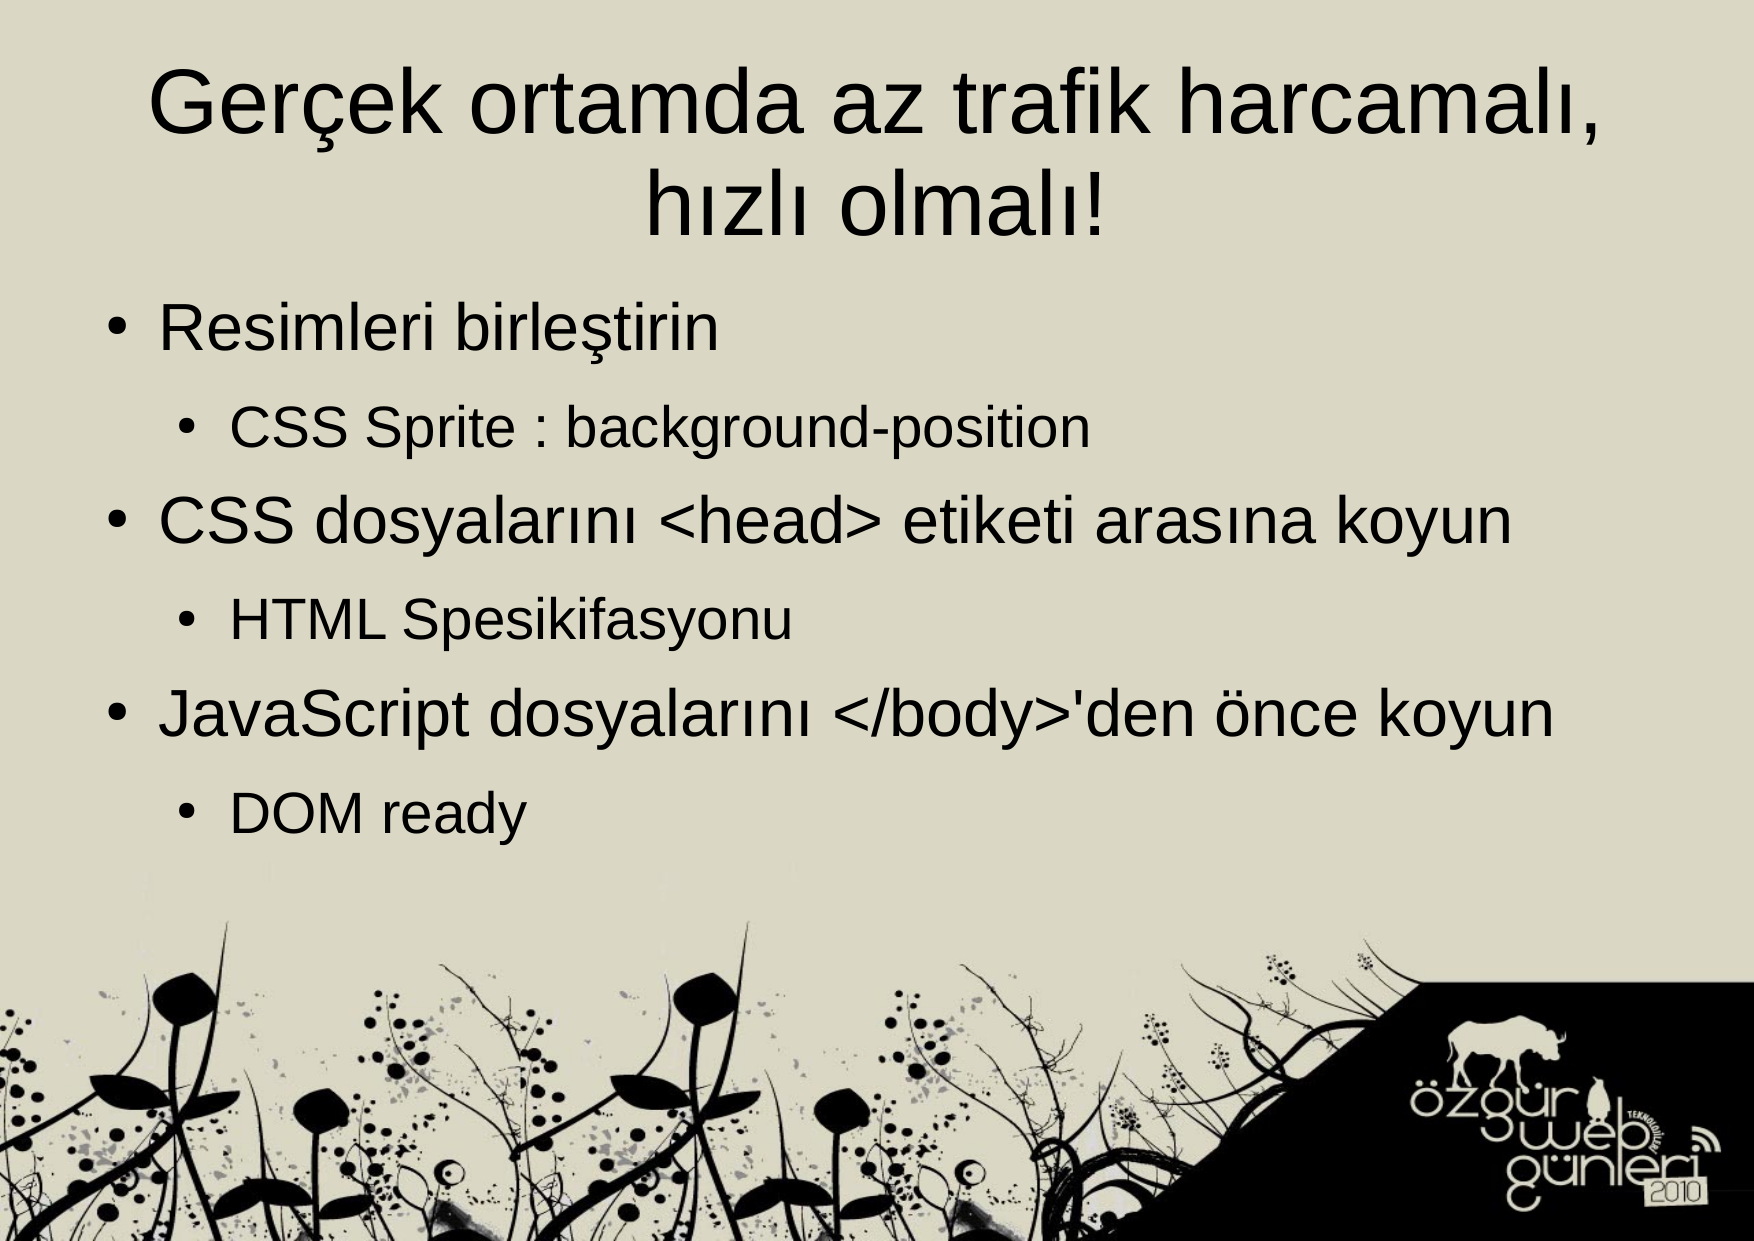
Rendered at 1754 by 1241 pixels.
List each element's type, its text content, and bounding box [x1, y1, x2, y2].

picture [0, 0, 1754, 1241]
list Resimleri birleştirin CSS Sprite : background-position CSS dosyalarını <head> etiketi arasına koyun HTML Spesikifasyonu JavaScript dosyalarını </body>'den önce koyun DOM ready [87, 290, 1667, 1109]
title Gerçek ortamda az trafik harcamalı, hızlı olmalı! [87, 50, 1667, 256]
